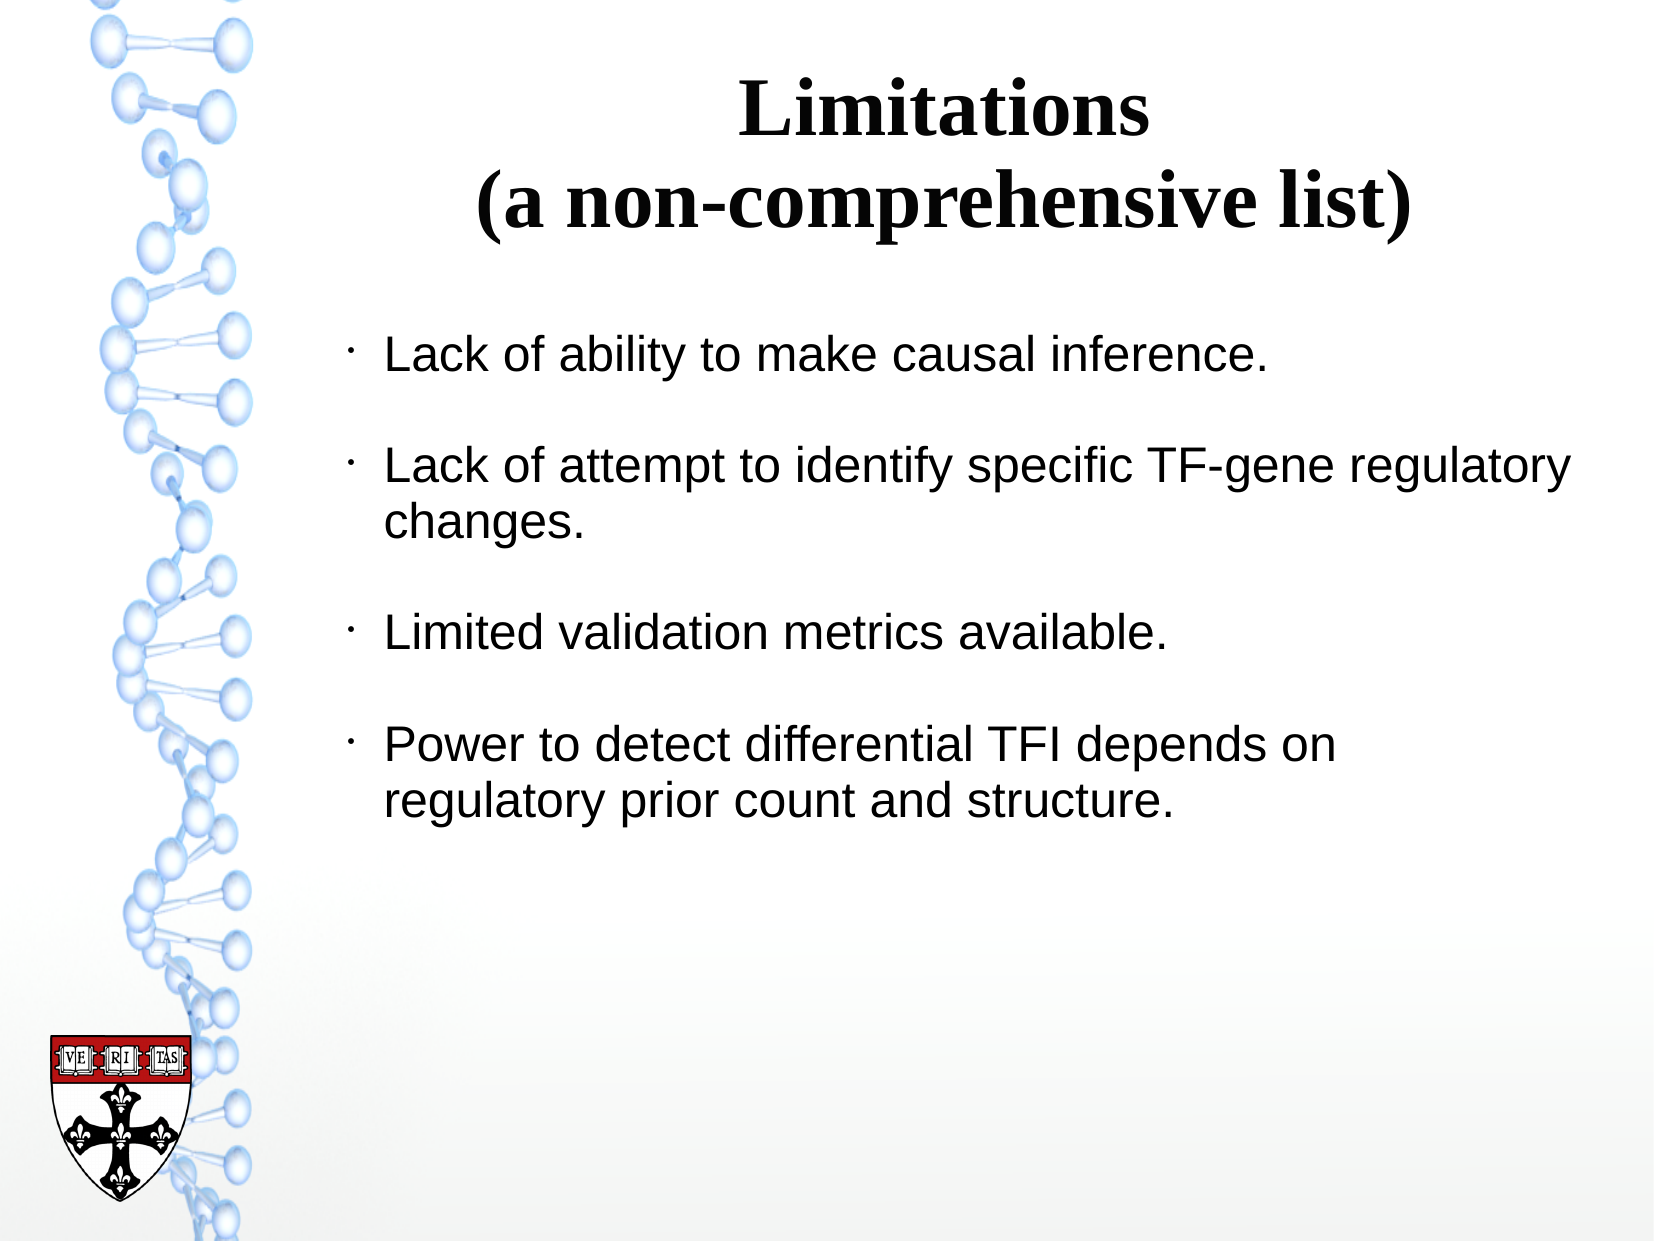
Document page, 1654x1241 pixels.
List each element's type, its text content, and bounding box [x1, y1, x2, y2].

title Limitations (a non-comprehensive list) [200, 60, 1654, 246]
text_box Lack of ability to make causal inference. Lack of attempt to identify specific TF-gene regulatory changes. Limited validation metrics available. Power to detect differential TFI depends on regulatory prior count and structure. [332, 318, 1588, 840]
picture [0, 0, 1654, 1241]
